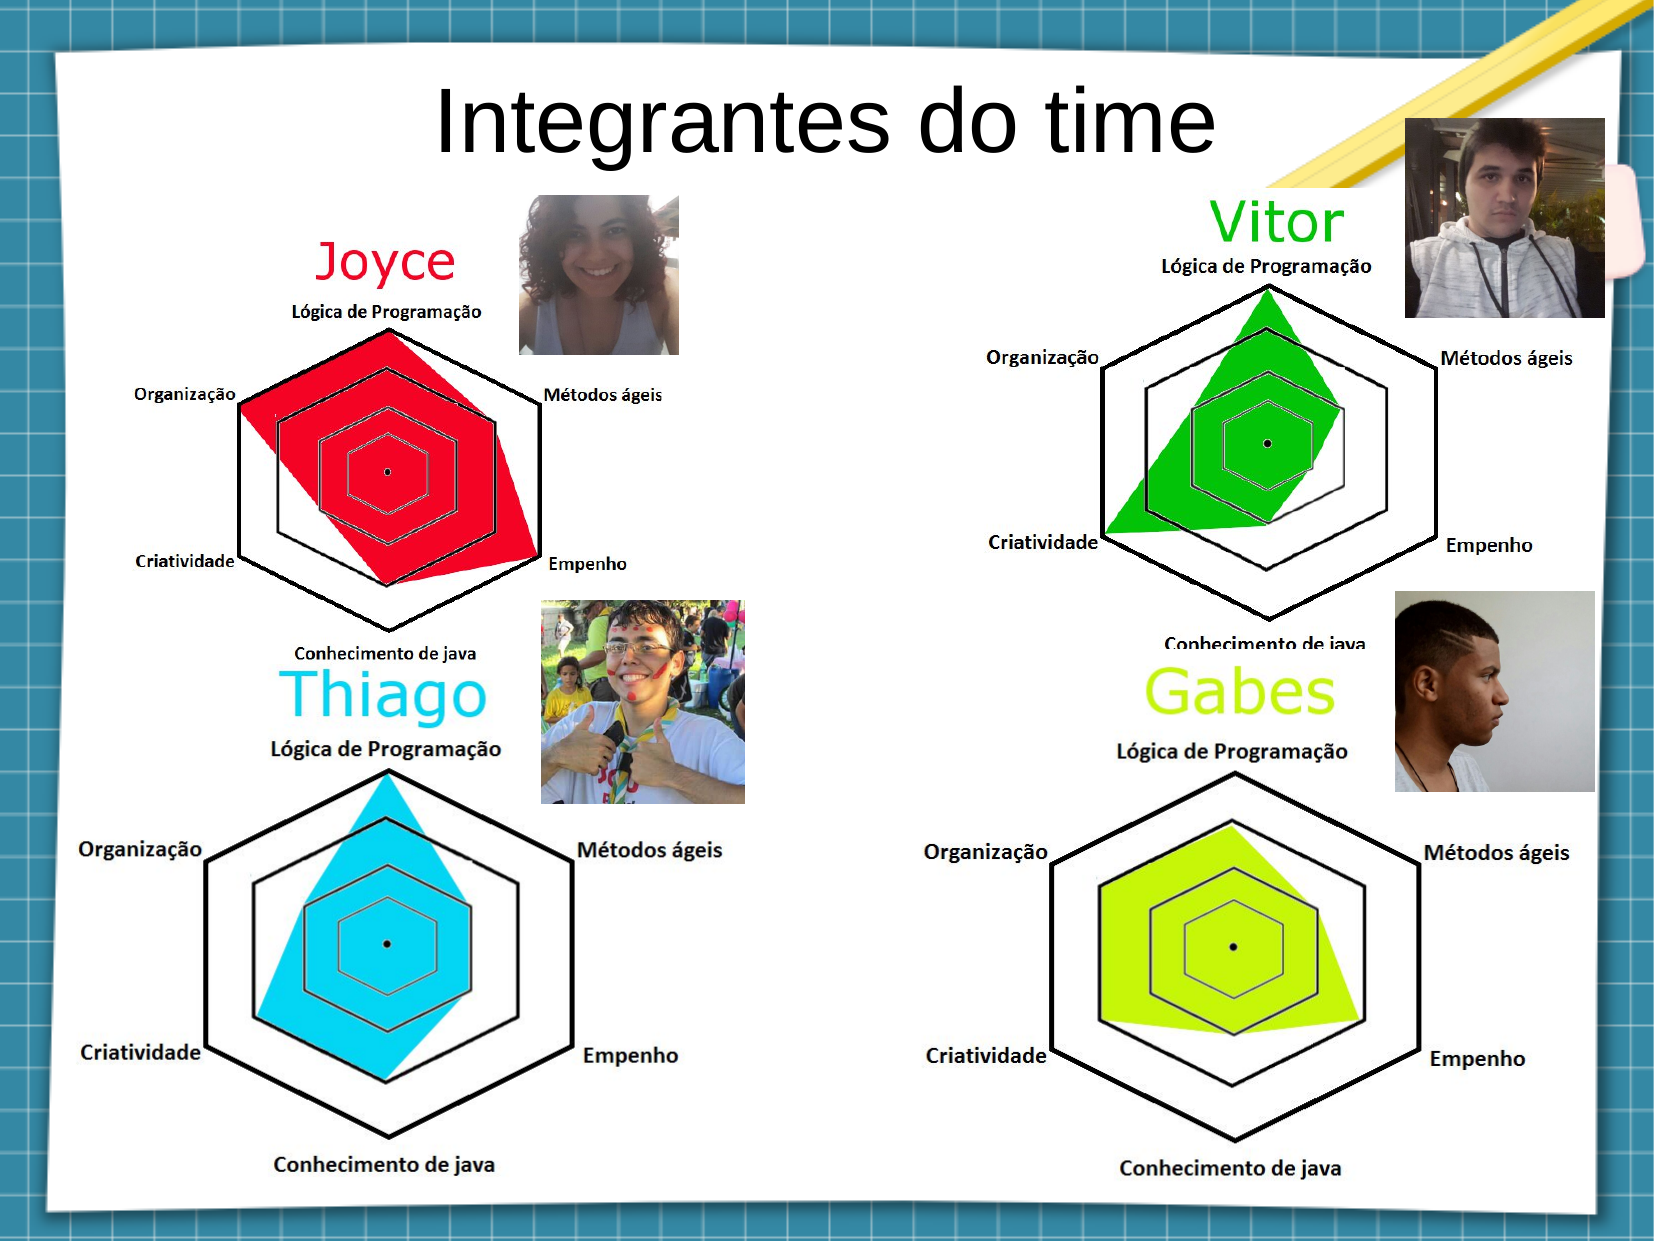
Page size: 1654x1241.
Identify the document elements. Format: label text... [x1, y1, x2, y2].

title Integrantes do time [82, 17, 1571, 225]
picture [0, 0, 1654, 1241]
